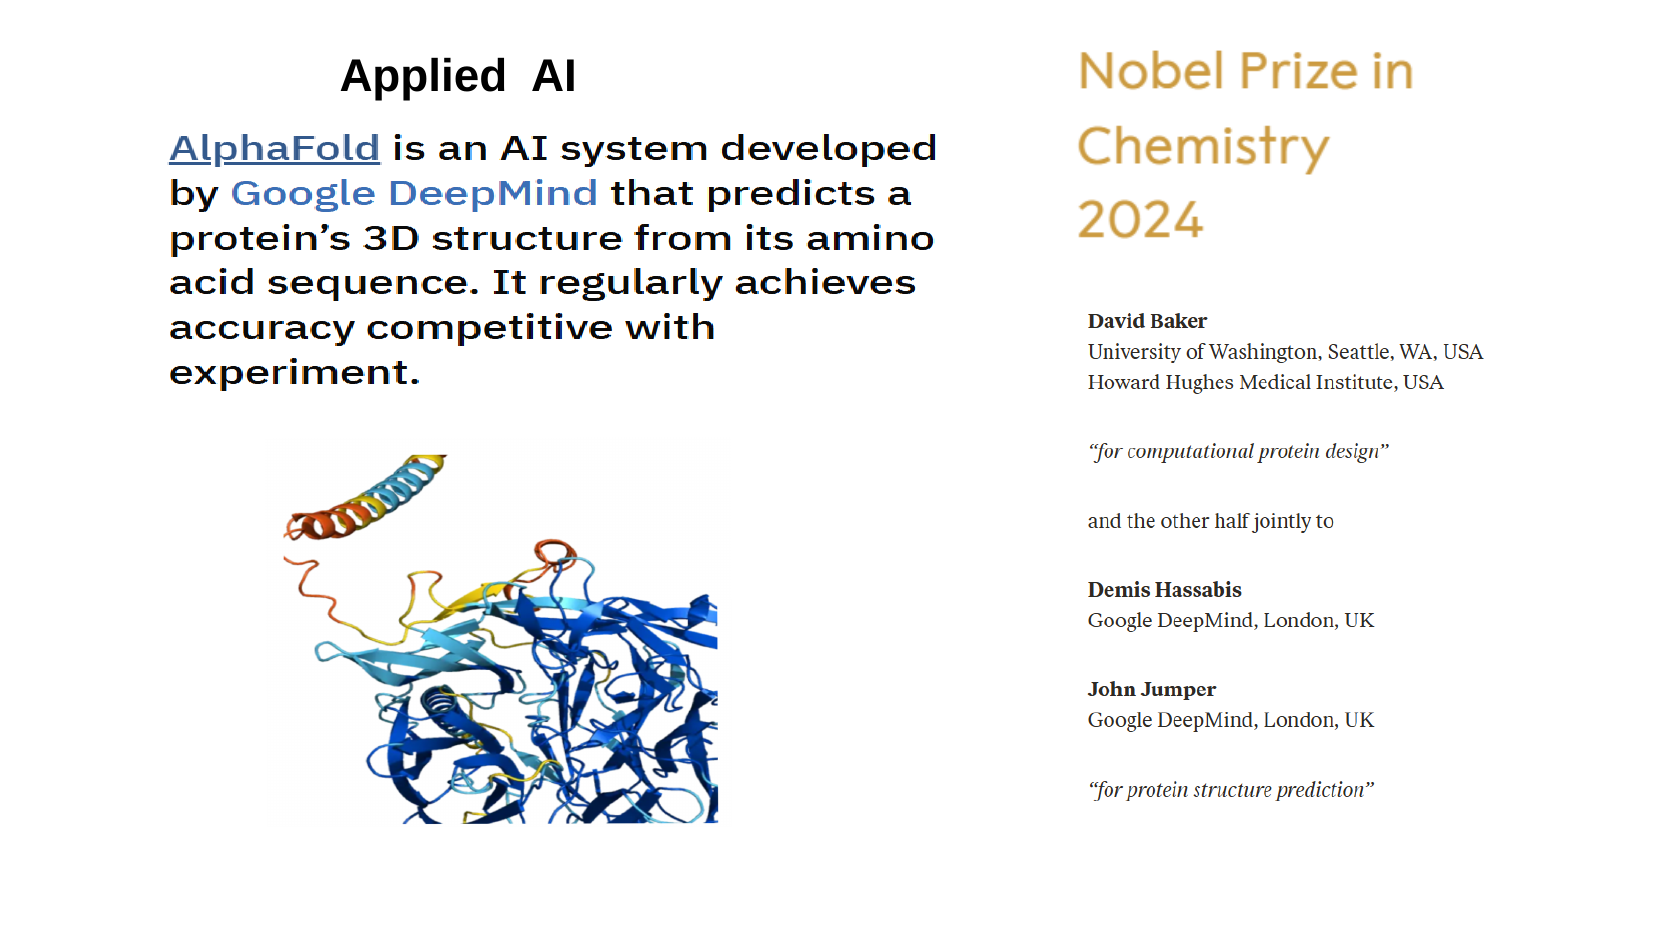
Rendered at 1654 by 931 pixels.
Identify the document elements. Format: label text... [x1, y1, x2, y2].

picture [265, 437, 732, 827]
picture [1062, 295, 1536, 823]
picture [148, 118, 975, 414]
picture [1029, 29, 1447, 275]
text_box Applied AI [324, 42, 732, 110]
